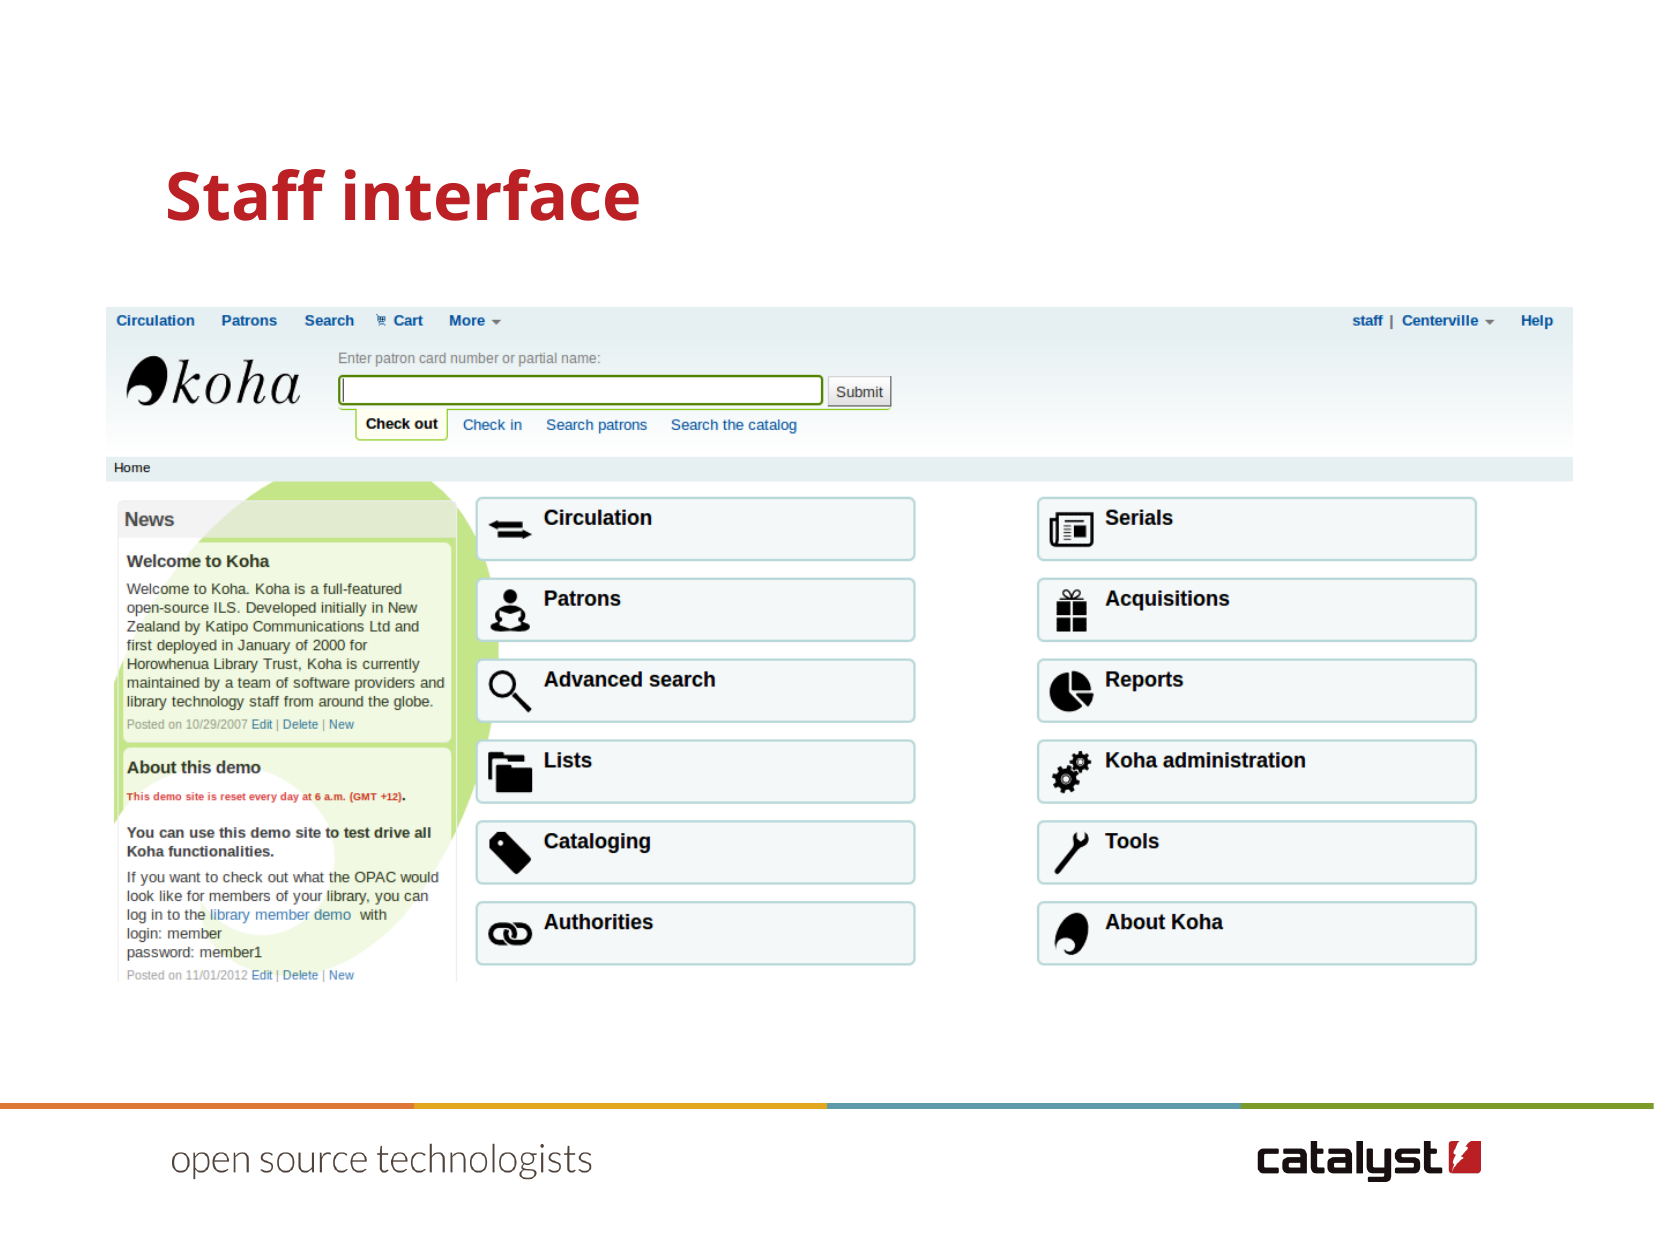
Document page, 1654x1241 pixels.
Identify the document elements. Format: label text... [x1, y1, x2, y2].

title Staff interface [165, 90, 1489, 298]
picture [106, 307, 1573, 982]
picture [0, 1103, 1654, 1182]
